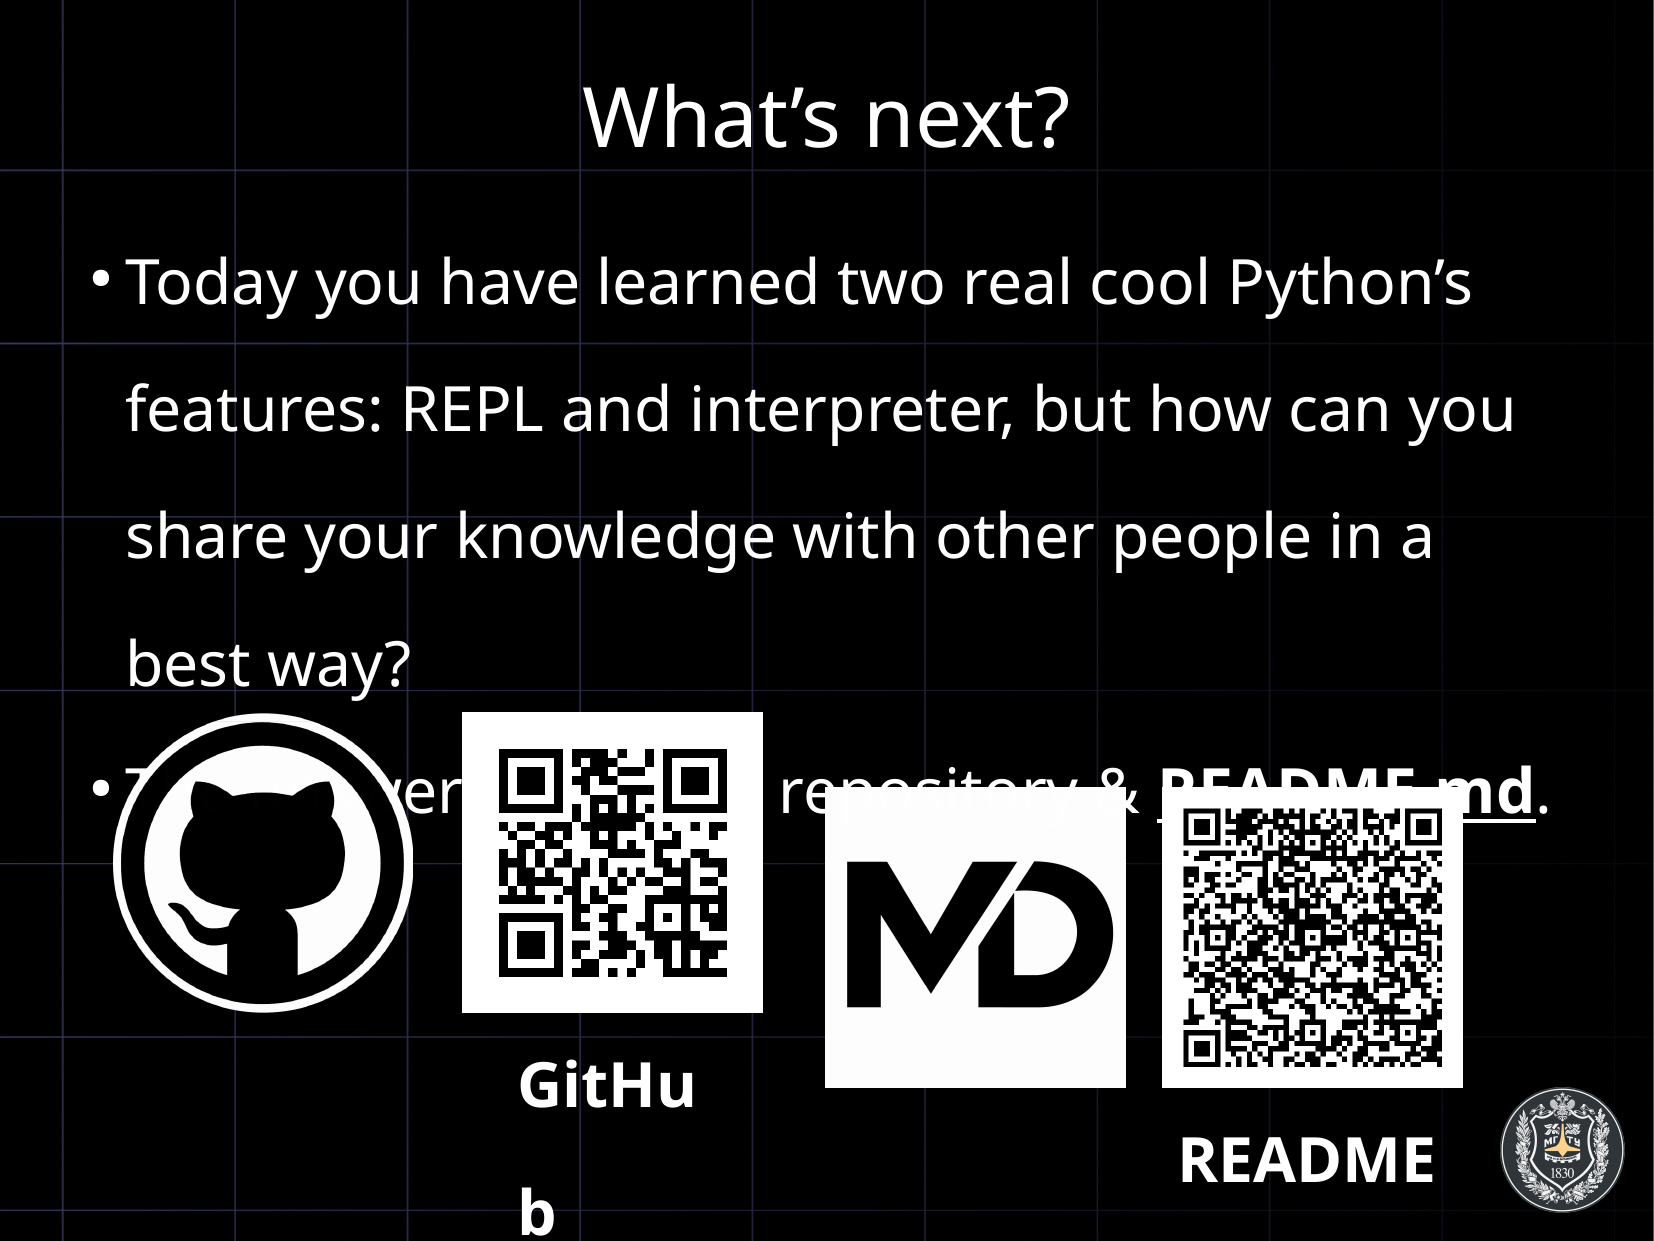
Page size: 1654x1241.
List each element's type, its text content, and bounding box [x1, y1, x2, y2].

text_box Today you have learned two real cool Python’s features: REPL and interpreter, but how can you share your knowledge with other people in a best way? The answer is GitHub repository & README.md. [75, 187, 1576, 676]
text_box README [1162, 1065, 1463, 1201]
picture [0, 0, 1654, 1241]
title What’s next? [82, 37, 1571, 187]
text_box GitHub [502, 990, 740, 1126]
